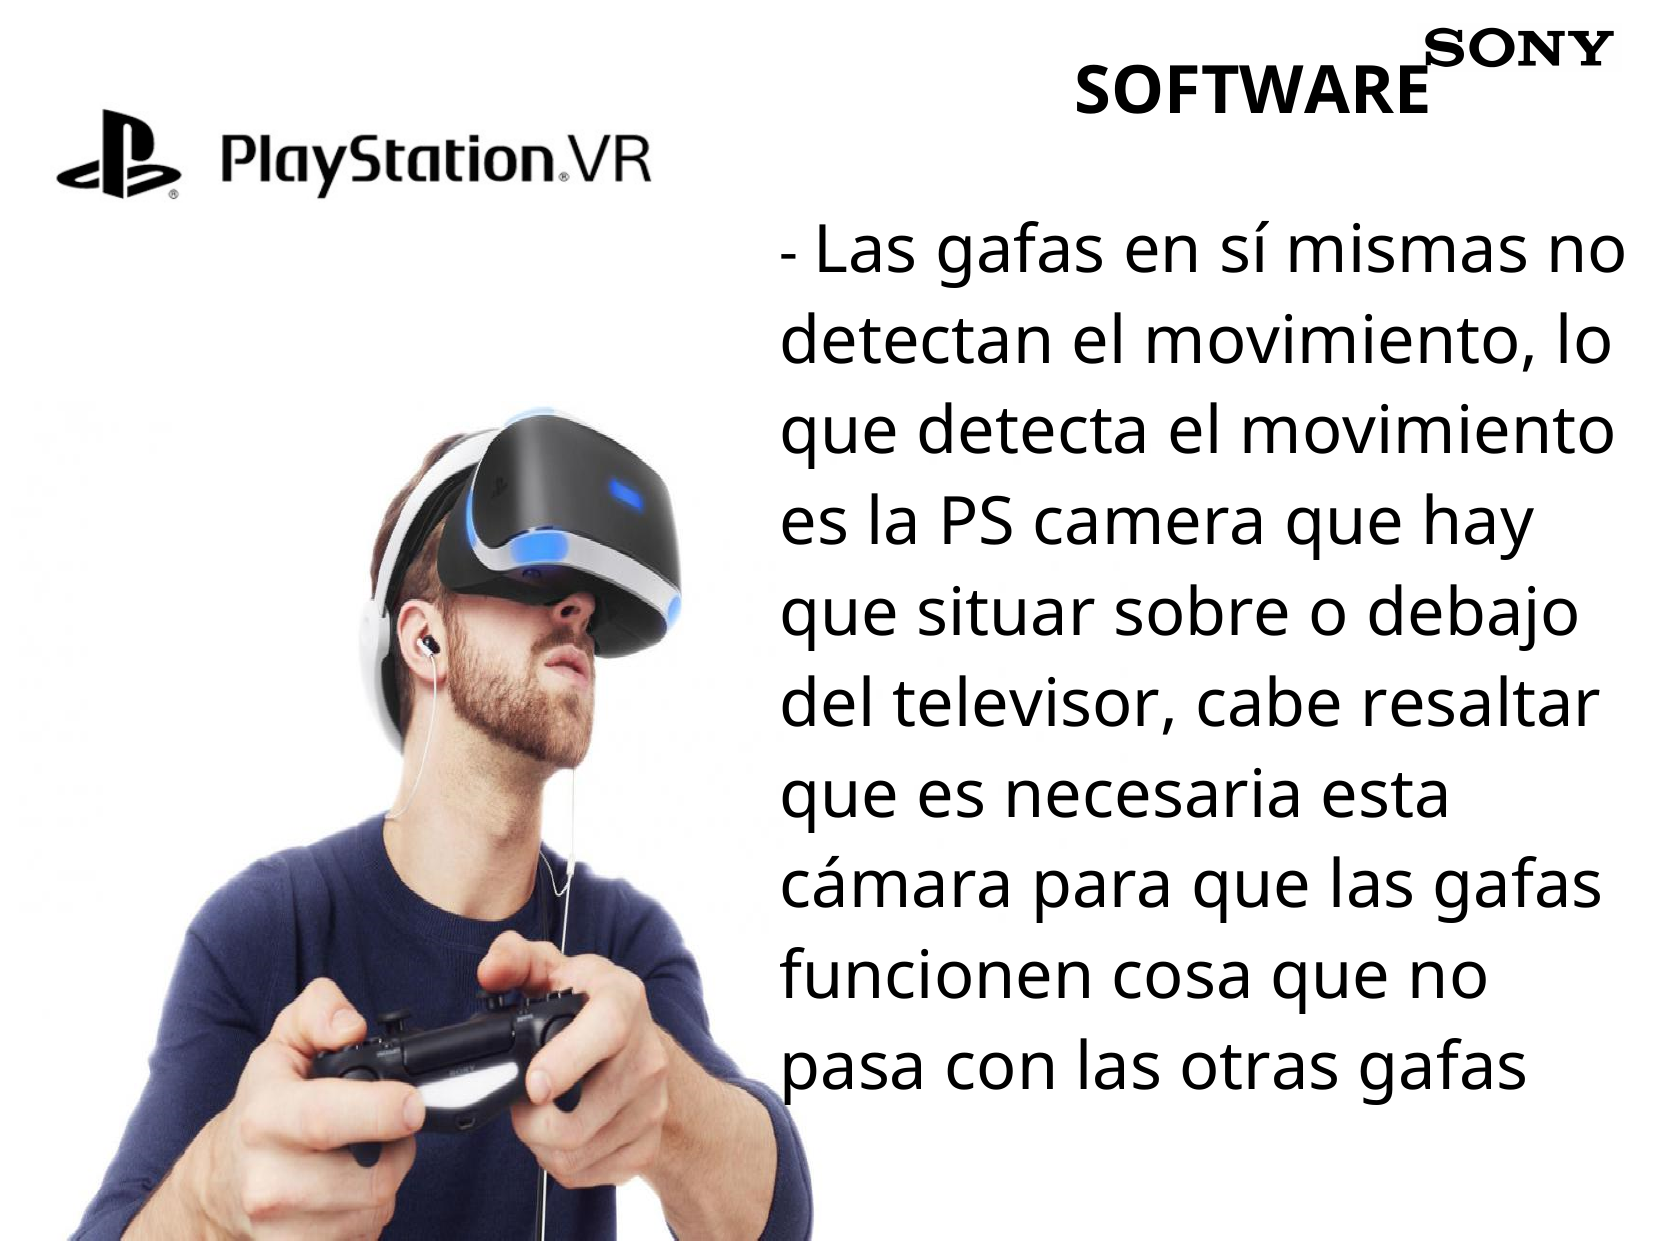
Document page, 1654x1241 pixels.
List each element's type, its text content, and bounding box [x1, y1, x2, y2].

subtitle SOFTWARE - Las gafas en sí mismas no detectan el movimiento, lo que detecta el movimiento es la PS camera que hay que situar sobre o debajo del televisor, cabe resaltar que es necesaria esta cámara para que las gafas funcionen cosa que no pasa con las otras gafas [779, 93, 1654, 1195]
picture [11, 11, 697, 296]
picture [11, 401, 1158, 1241]
picture [1417, 23, 1622, 72]
